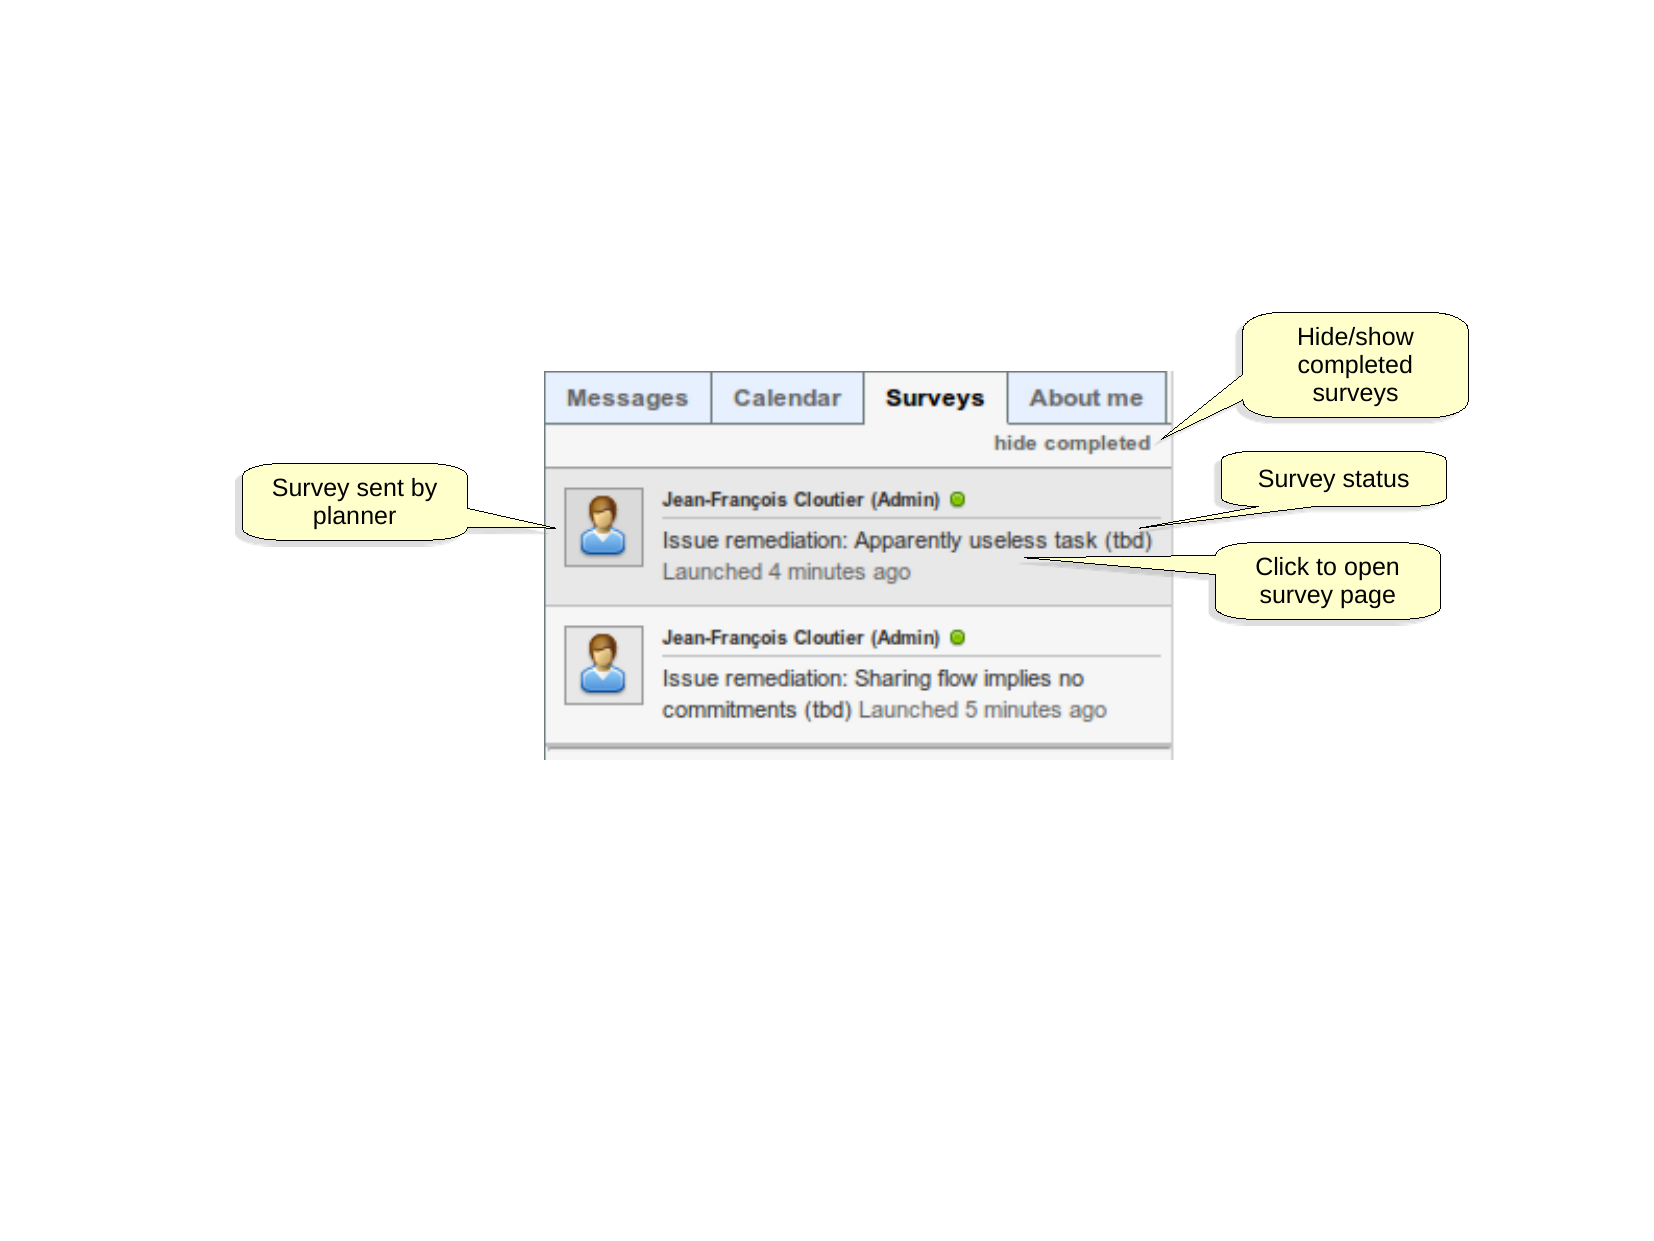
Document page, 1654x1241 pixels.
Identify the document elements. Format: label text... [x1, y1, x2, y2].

text_box Survey status [1139, 451, 1447, 529]
text_box Survey sent by planner [242, 463, 556, 541]
text_box Click to open survey page [1024, 542, 1441, 620]
picture [544, 371, 1176, 760]
text_box Hide/show completed surveys [1161, 312, 1469, 440]
